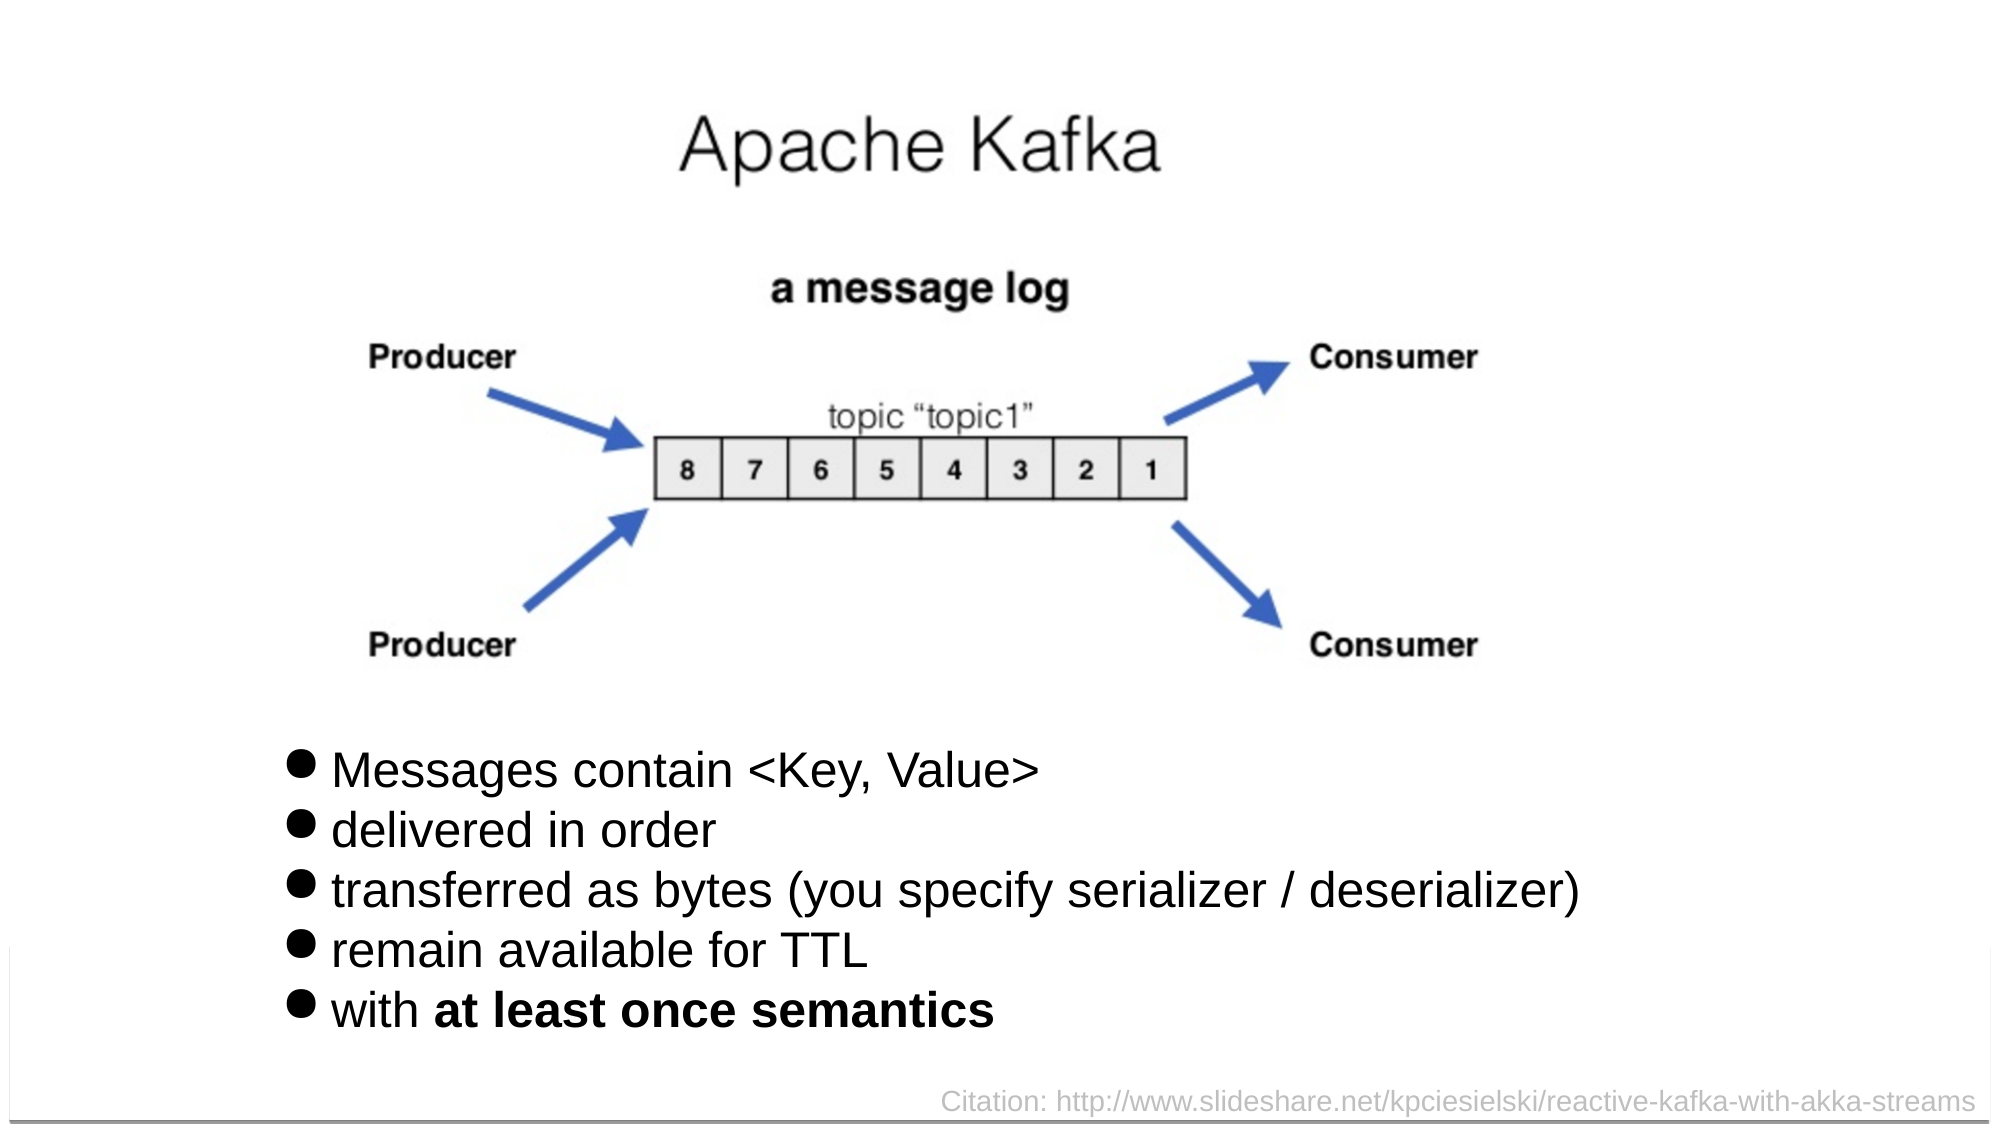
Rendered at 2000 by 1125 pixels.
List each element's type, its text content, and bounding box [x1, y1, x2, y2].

text_box Citation: http://www.slideshare.net/kpciesielski/reactive-kafka-with-akka-streams [925, 1074, 1993, 1125]
text_box Messages contain <Key, Value> delivered in order transferred as bytes (you specify serializer / deserializer) remain available for TTL with at least once semantics [216, 729, 1731, 1045]
picture [269, 33, 1572, 729]
